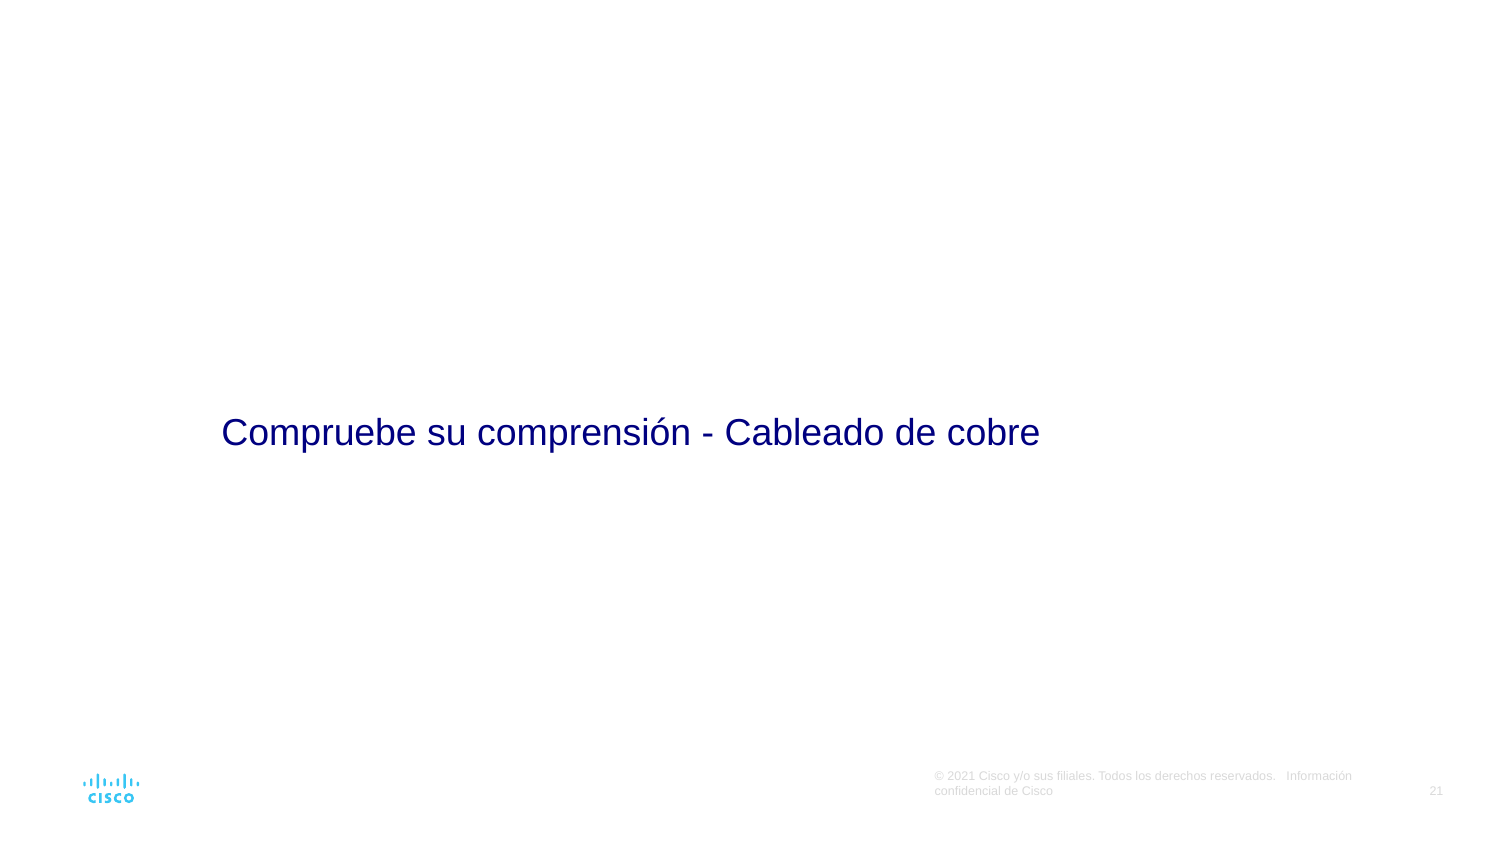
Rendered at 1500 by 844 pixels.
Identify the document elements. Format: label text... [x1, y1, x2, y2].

text_box Compruebe su comprensión - Cableado de cobre [206, 404, 1238, 480]
